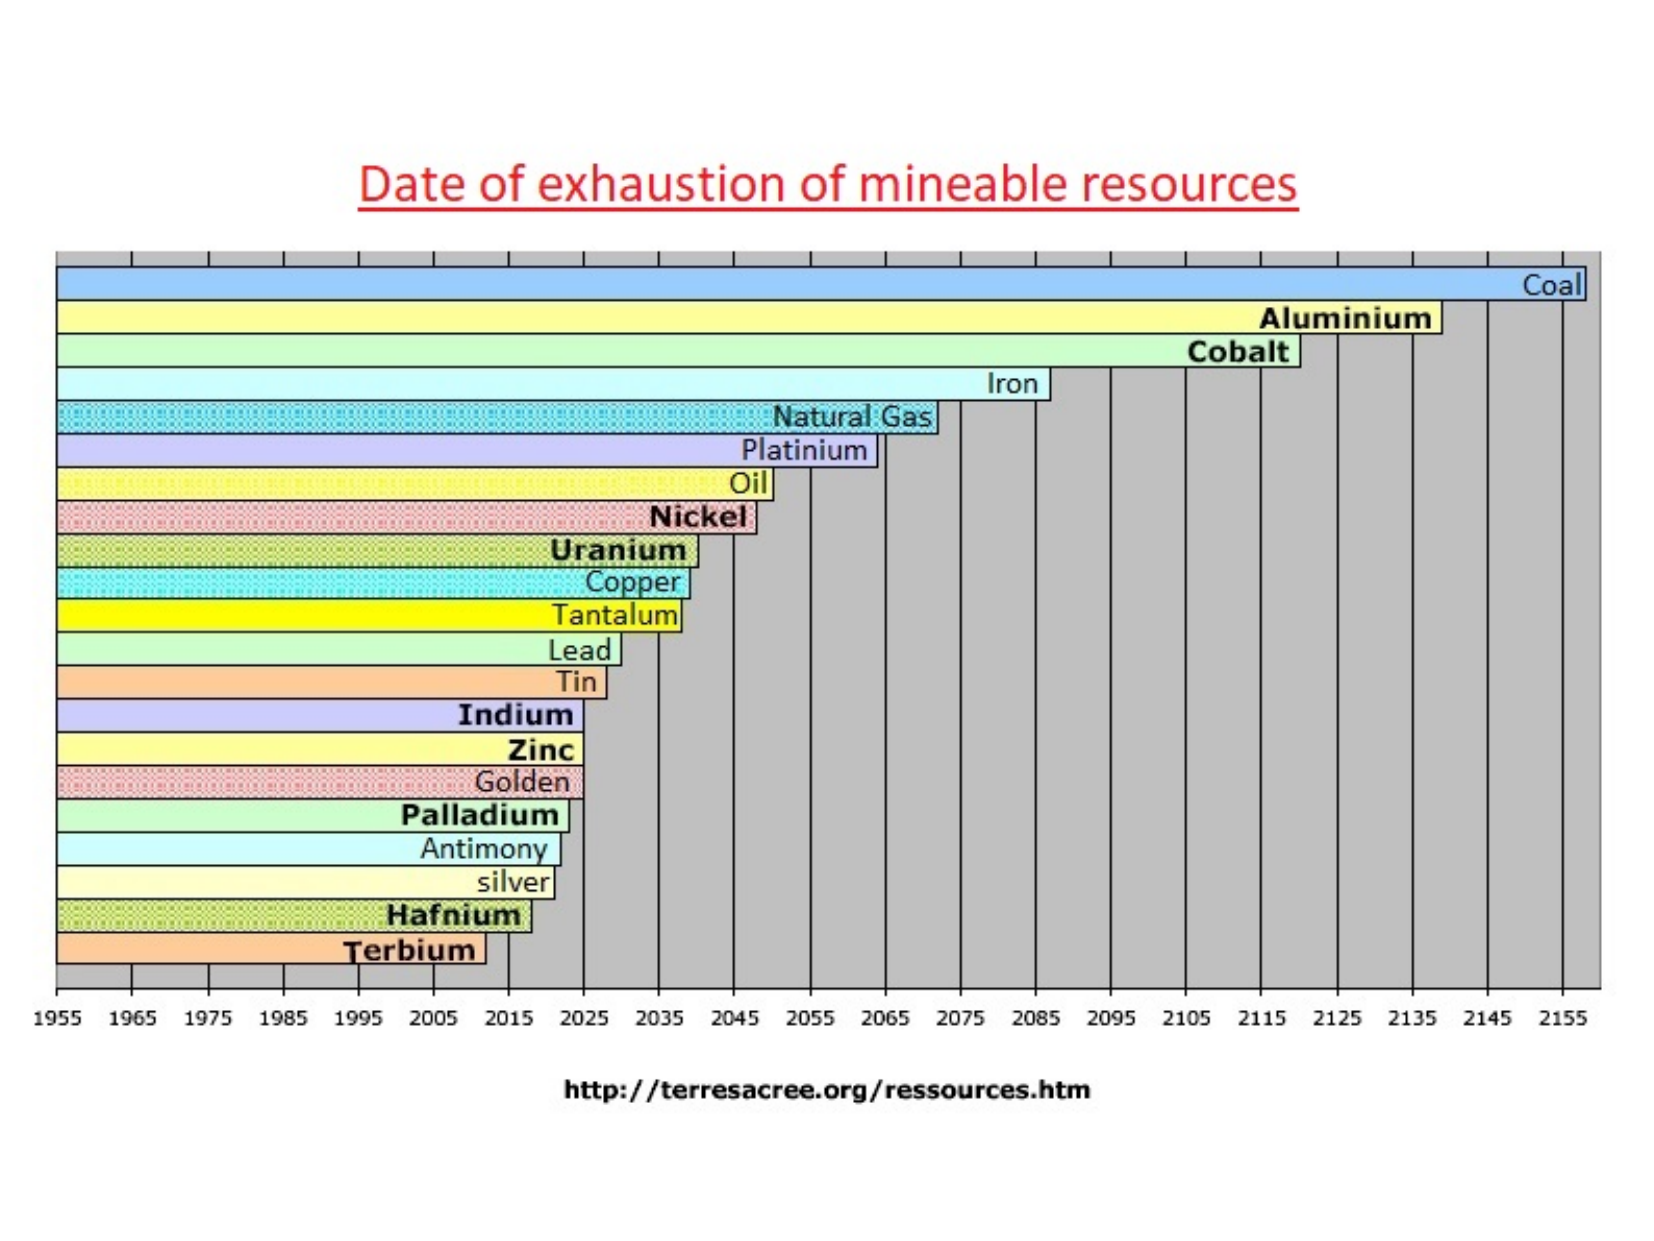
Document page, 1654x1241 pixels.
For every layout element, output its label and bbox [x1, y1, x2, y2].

picture [0, 112, 1654, 1128]
